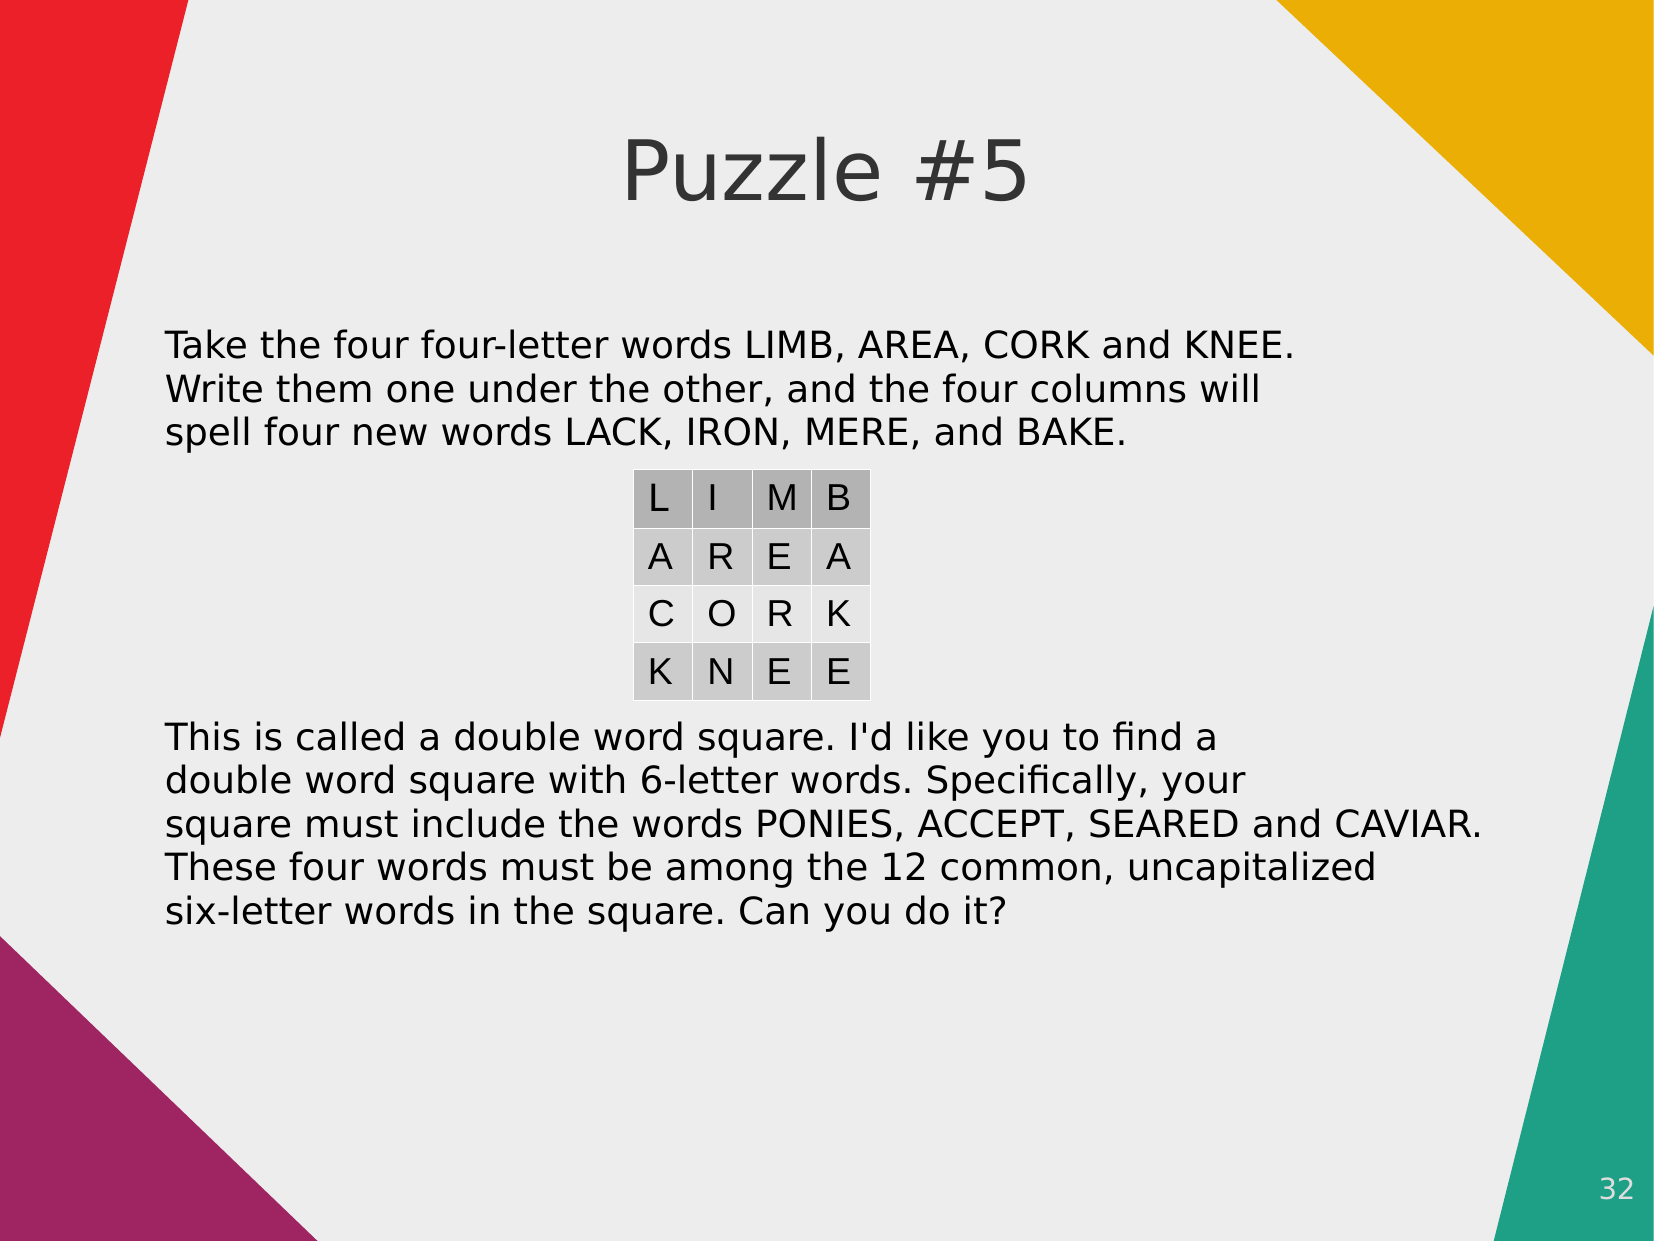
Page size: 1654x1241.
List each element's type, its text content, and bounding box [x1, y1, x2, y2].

table_cell A [634, 529, 692, 585]
table_header B [812, 470, 870, 528]
table_header M [753, 470, 811, 528]
table_cell O [693, 586, 752, 642]
table_cell E [753, 529, 811, 585]
table_cell A [812, 529, 870, 585]
table_cell R [753, 586, 811, 642]
table_cell E [753, 643, 811, 700]
table_cell R [693, 529, 752, 585]
table_cell N [693, 643, 752, 700]
table_header L [634, 470, 692, 528]
table_header I [693, 470, 752, 528]
title Puzzle #5 [114, 73, 1539, 271]
table_cell E [812, 643, 870, 700]
table_cell K [634, 643, 692, 700]
table_cell K [812, 586, 870, 642]
table_cell C [634, 586, 692, 642]
text_box Take the four four-letter words LIMB, AREA, CORK and KNEE. Write them one under the other, and the four columns will spell four new words LACK, IRON, MERE, and BAKE. This is called a double word square. I'd like you to find a double word square with 6-letter words. Specifically, your square must include the words PONIES, ACCEPT, SEARED and CAVIAR. These four words must be among the 12 common, uncapitalized six-letter words in the square. Can you do it? [150, 272, 1537, 985]
